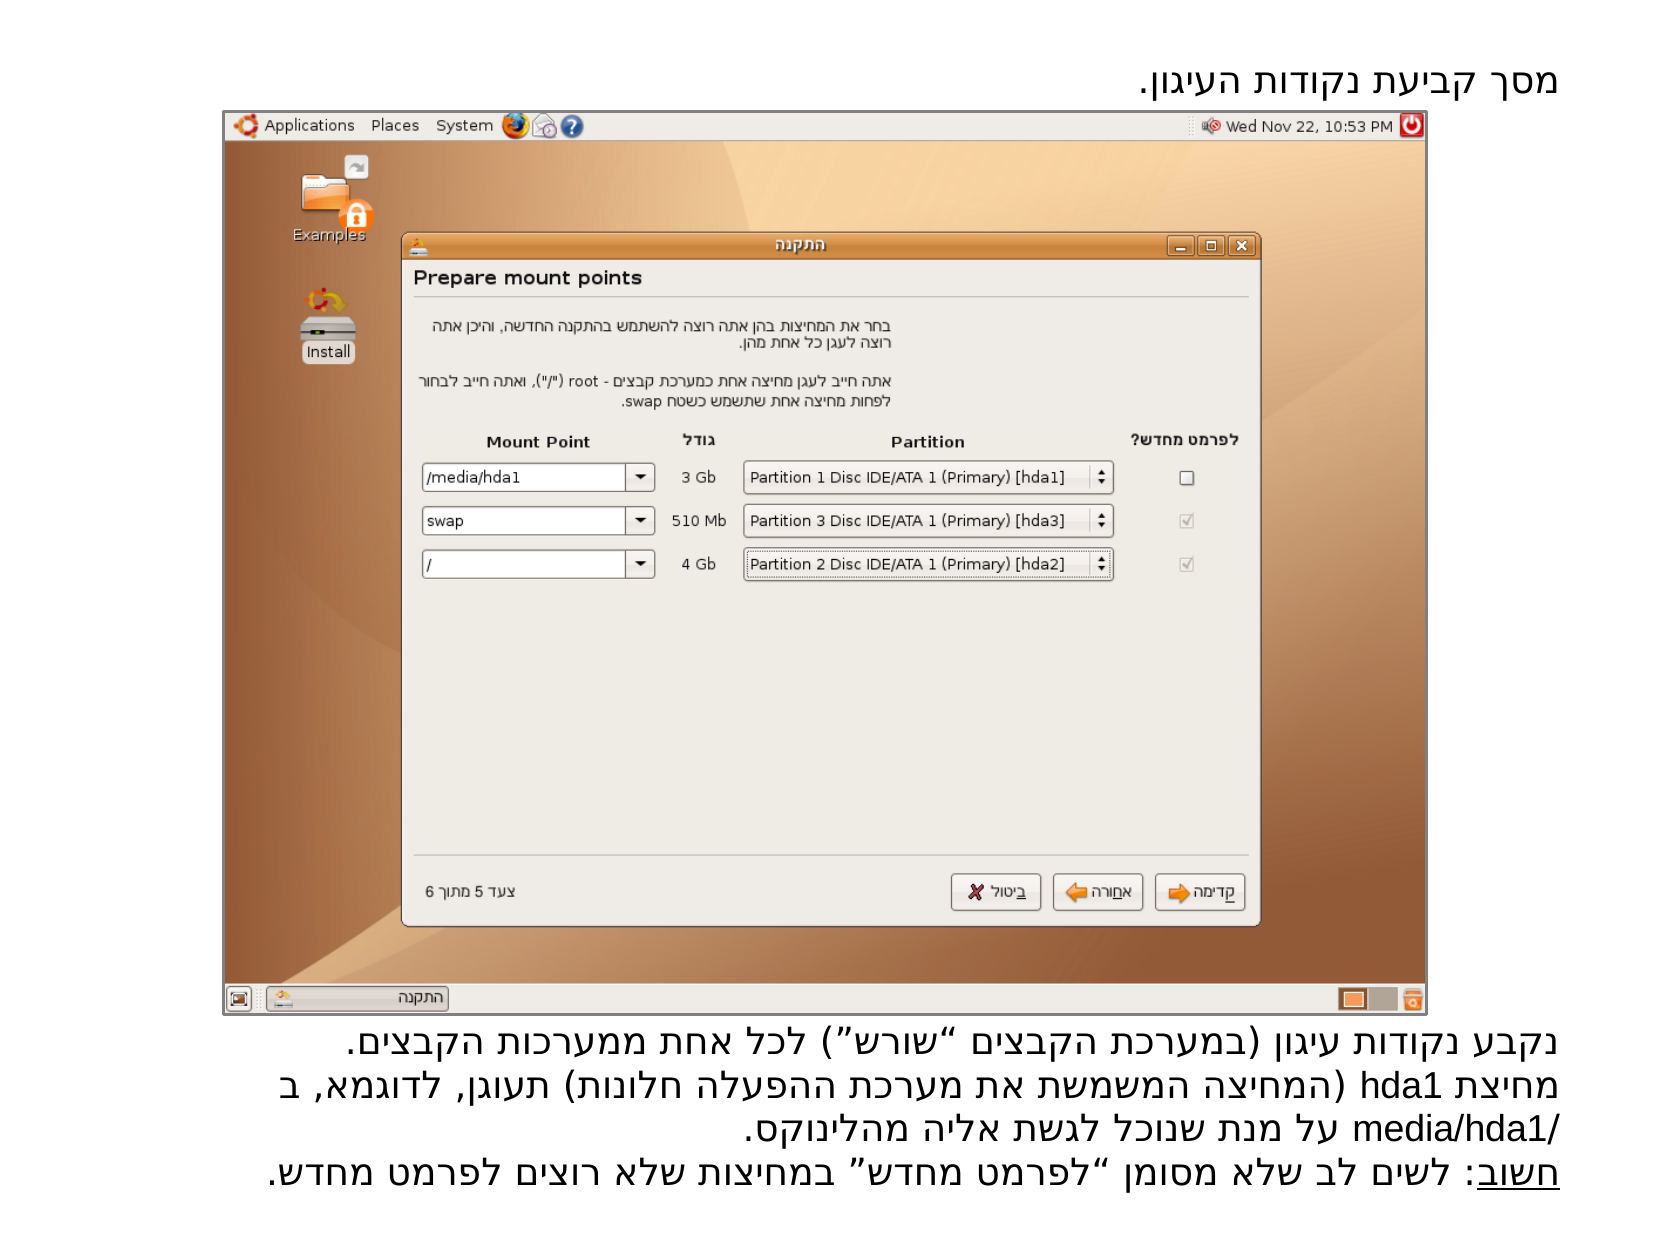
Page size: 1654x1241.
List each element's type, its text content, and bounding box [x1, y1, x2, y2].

text_box מסך קביעת נקודות העיגון. [225, 51, 1576, 113]
text_box נקבע נקודות עיגון (במערכת הקבצים “שורש”) לכל אחת ממערכות הקבצים. מחיצת hda1 (המחיצה המשמשת את מערכת ההפעלה חלונות) תעוגן, לדוגמא, ב /media/hda1 על מנת שנוכל לגשת אליה מהלינוקס. חשוב: לשים לב שלא מסומן “לפרמט מחדש” במחיצות שלא רוצים לפרמט מחדש. [75, 1012, 1576, 1210]
picture [225, 112, 1426, 1013]
